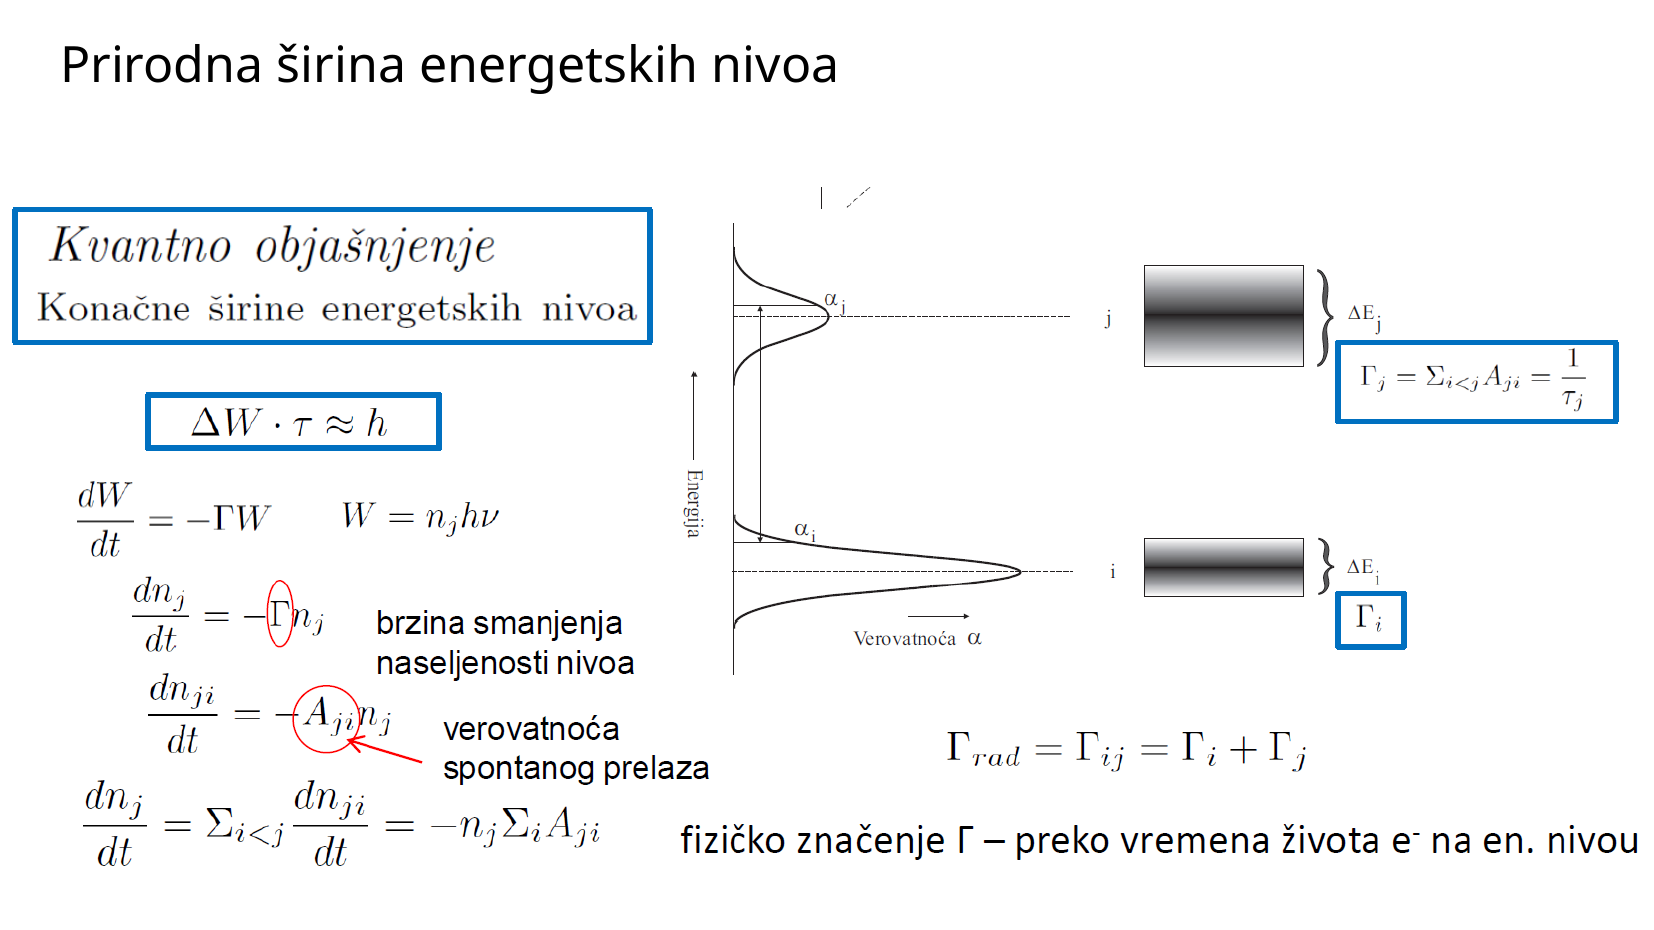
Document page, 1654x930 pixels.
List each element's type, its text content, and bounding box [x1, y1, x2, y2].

picture [0, 187, 1653, 882]
title Prirodna širina energetskih nivoa [59, 13, 1648, 113]
